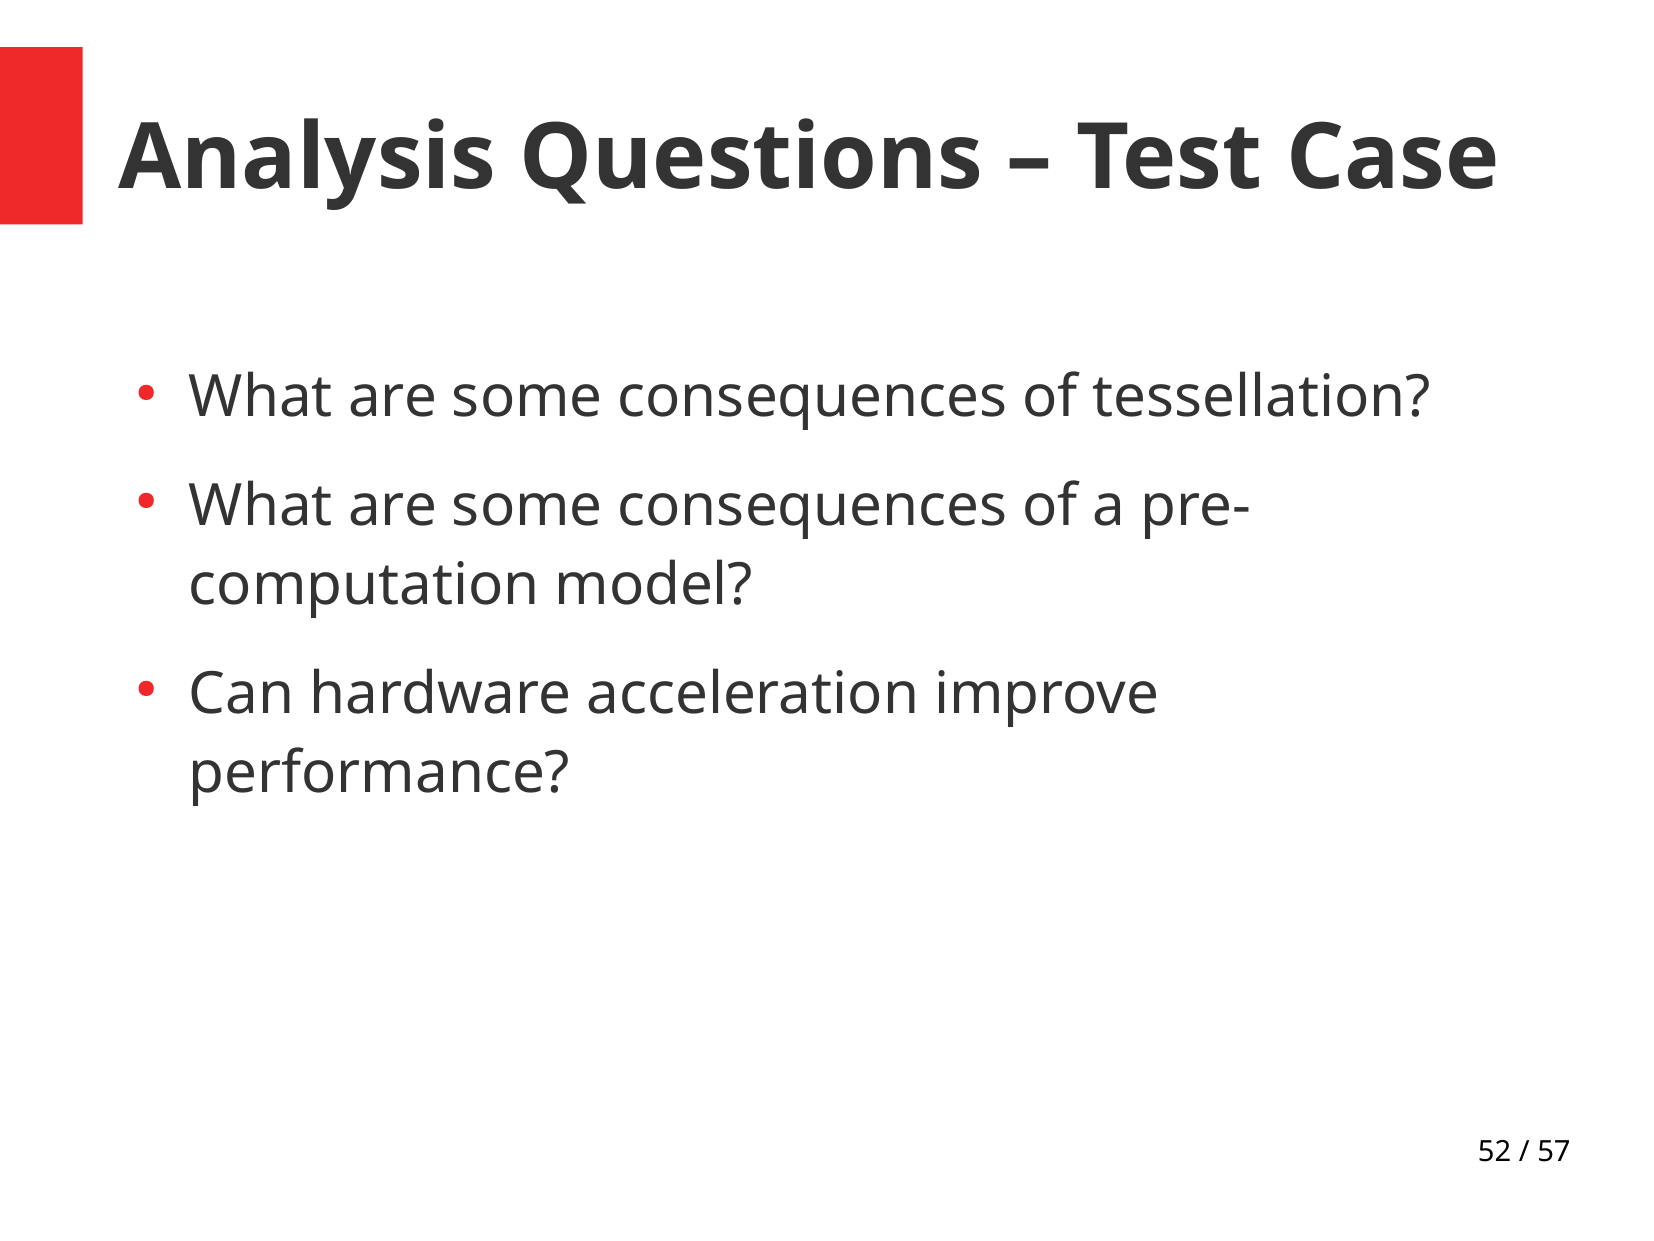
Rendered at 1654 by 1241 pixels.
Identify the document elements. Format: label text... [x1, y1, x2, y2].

title Analysis Questions – Test Case [118, 49, 1571, 257]
list What are some consequences of tessellation? What are some consequences of a pre-computation model? Can hardware acceleration improve performance? [118, 354, 1536, 1074]
